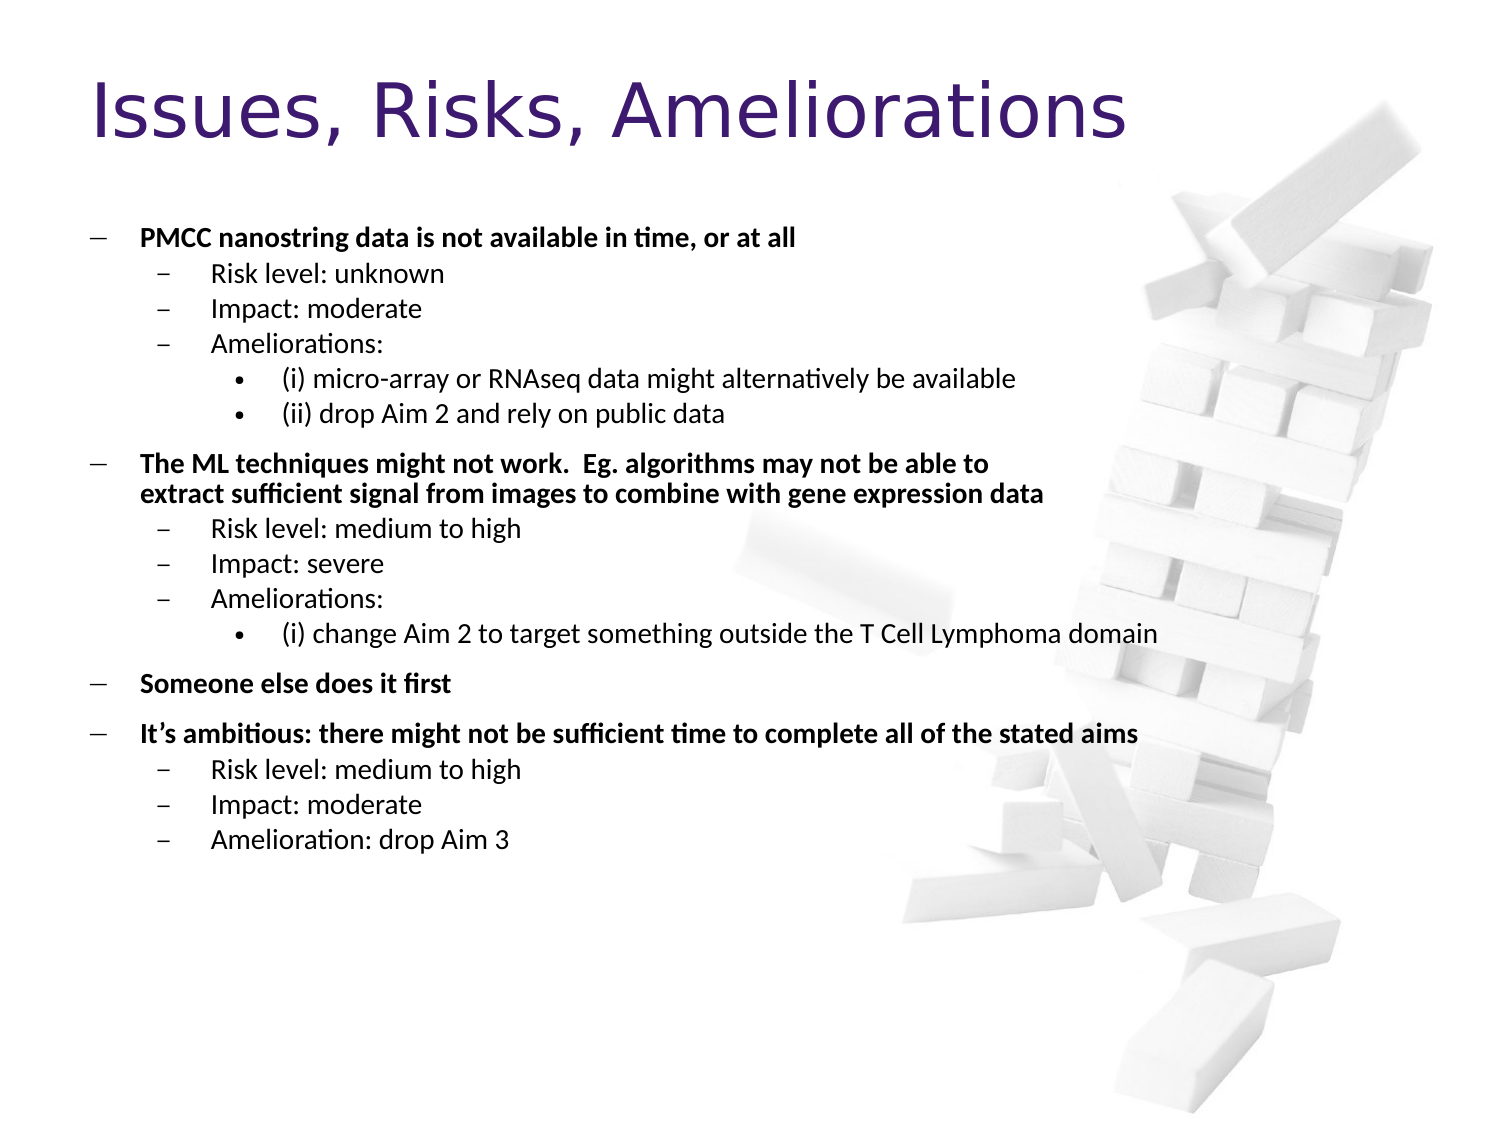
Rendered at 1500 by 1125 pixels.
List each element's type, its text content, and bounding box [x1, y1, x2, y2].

list PMCC nanostring data is not available in time, or at all Risk level: unknown Impact: moderate Ameliorations: (i) micro-array or RNAseq data might alternatively be available (ii) drop Aim 2 and rely on public data The ML techniques might not work. Eg. algorithms may not be able to extract sufficient signal from images to combine with gene expression data Risk level: medium to high Impact: severe Ameliorations: (i) change Aim 2 to target something outside the T Cell Lymphoma domain Someone else does it first It’s ambitious: there might not be sufficient time to complete all of the stated aims Risk level: medium to high Impact: moderate Amelioration: drop Aim 3 [69, 225, 1323, 908]
title Issues, Risks, Ameliorations [75, 45, 1423, 171]
picture [657, 90, 1485, 1119]
